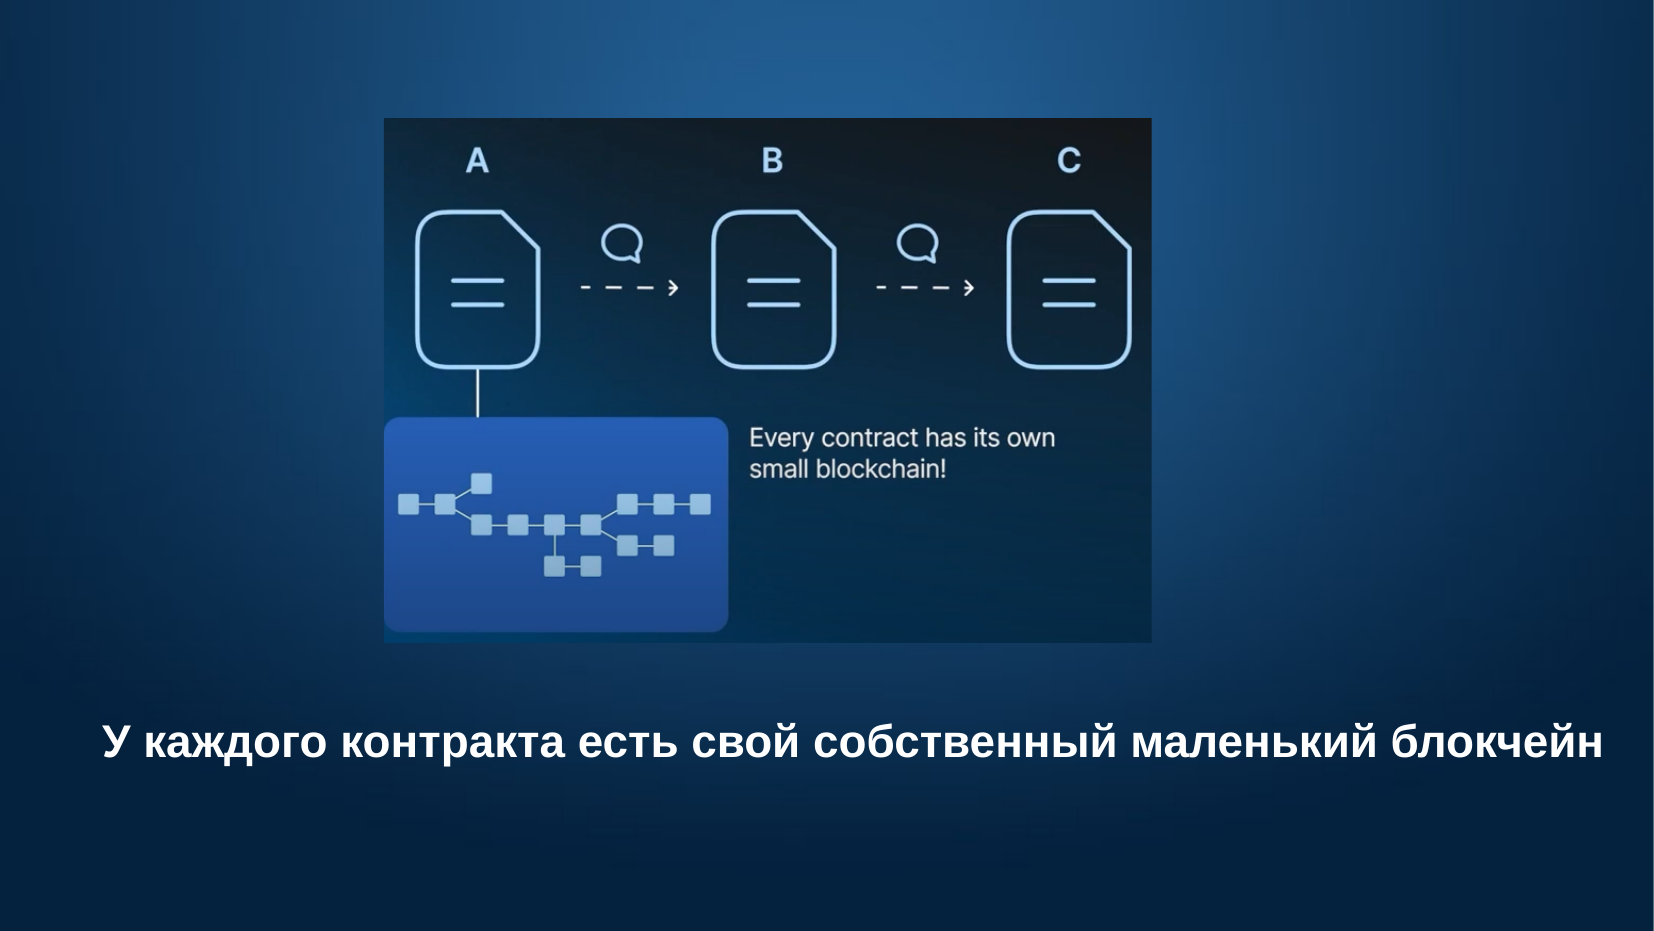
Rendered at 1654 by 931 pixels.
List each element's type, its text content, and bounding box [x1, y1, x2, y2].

picture [0, 0, 1654, 931]
text_box У каждого контракта есть свой собственный маленький блокчейн [87, 708, 1654, 811]
